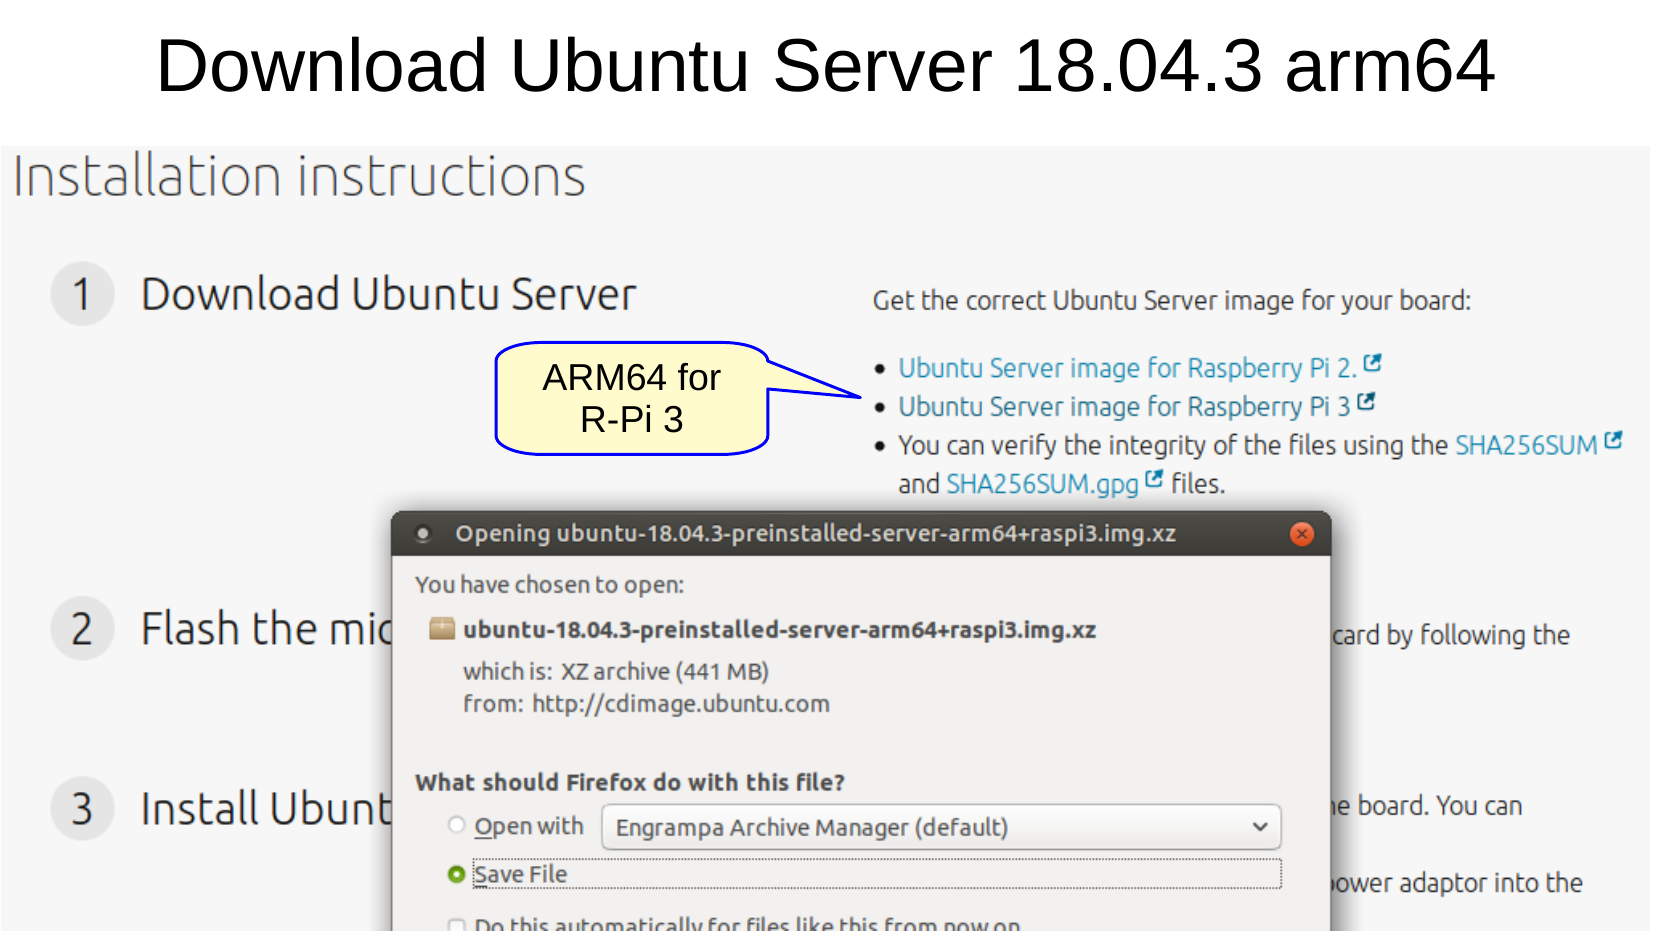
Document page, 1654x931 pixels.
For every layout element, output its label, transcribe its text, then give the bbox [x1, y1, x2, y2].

text_box ARM64 for R-Pi 3 [496, 342, 861, 455]
title Download Ubuntu Server 18.04.3 arm64 [82, 23, 1571, 108]
picture [1, 146, 1650, 931]
